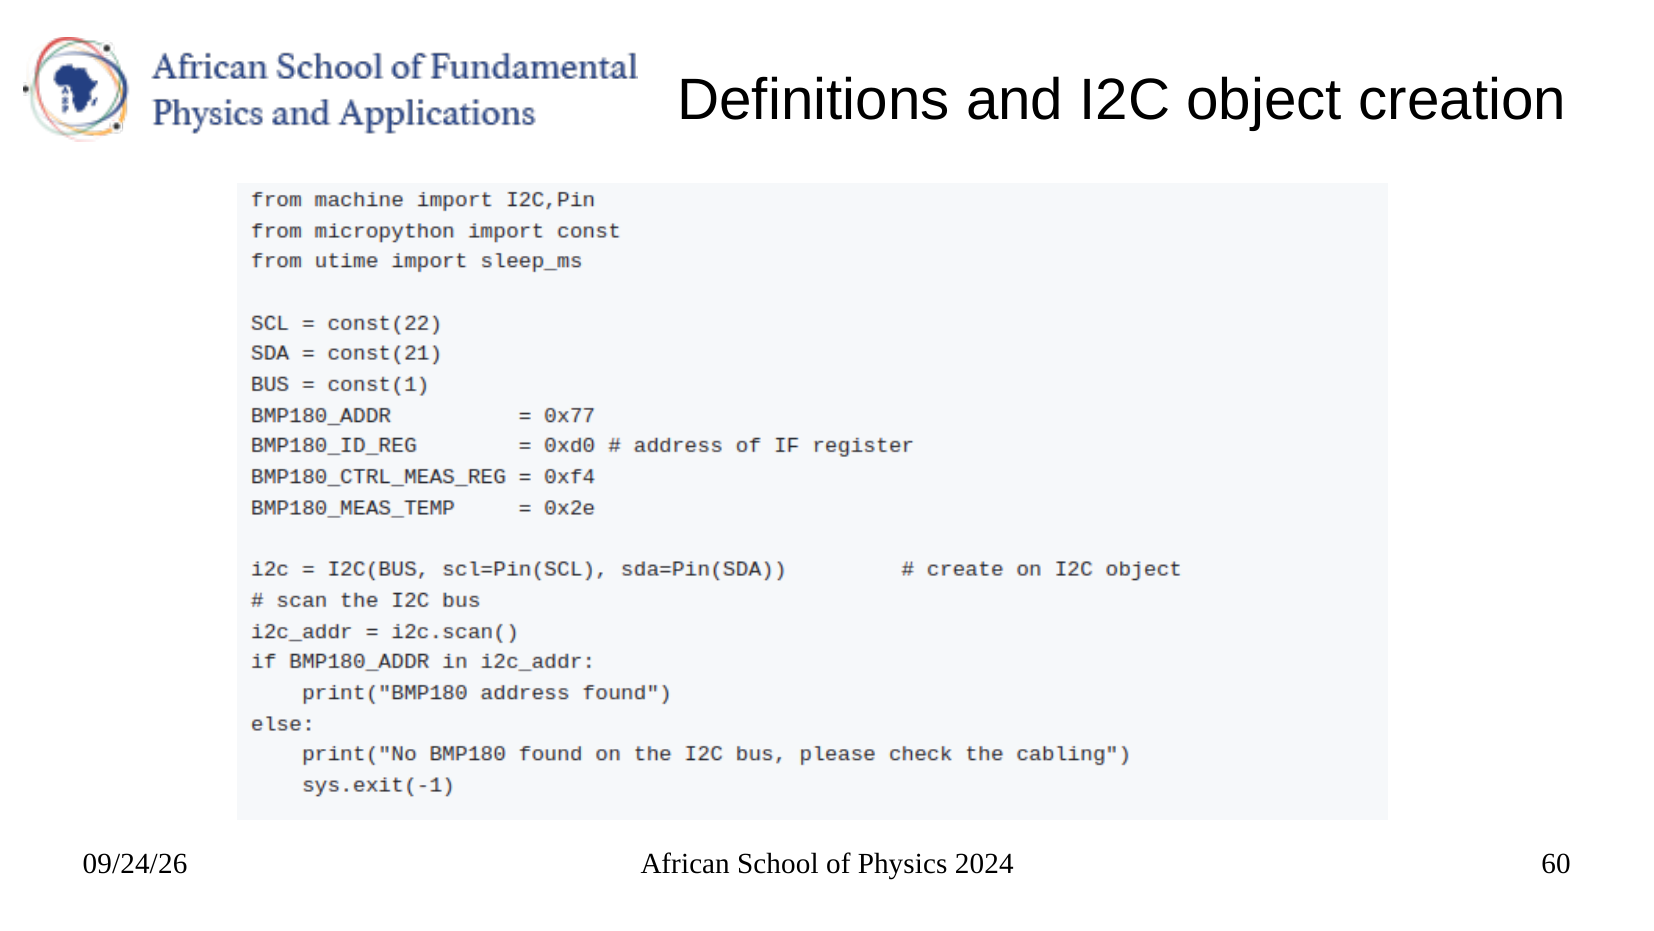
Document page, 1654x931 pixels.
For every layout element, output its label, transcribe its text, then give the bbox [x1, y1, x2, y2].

title Definitions and I2C object creation [635, 21, 1610, 177]
picture [237, 183, 1388, 820]
picture [23, 37, 635, 142]
